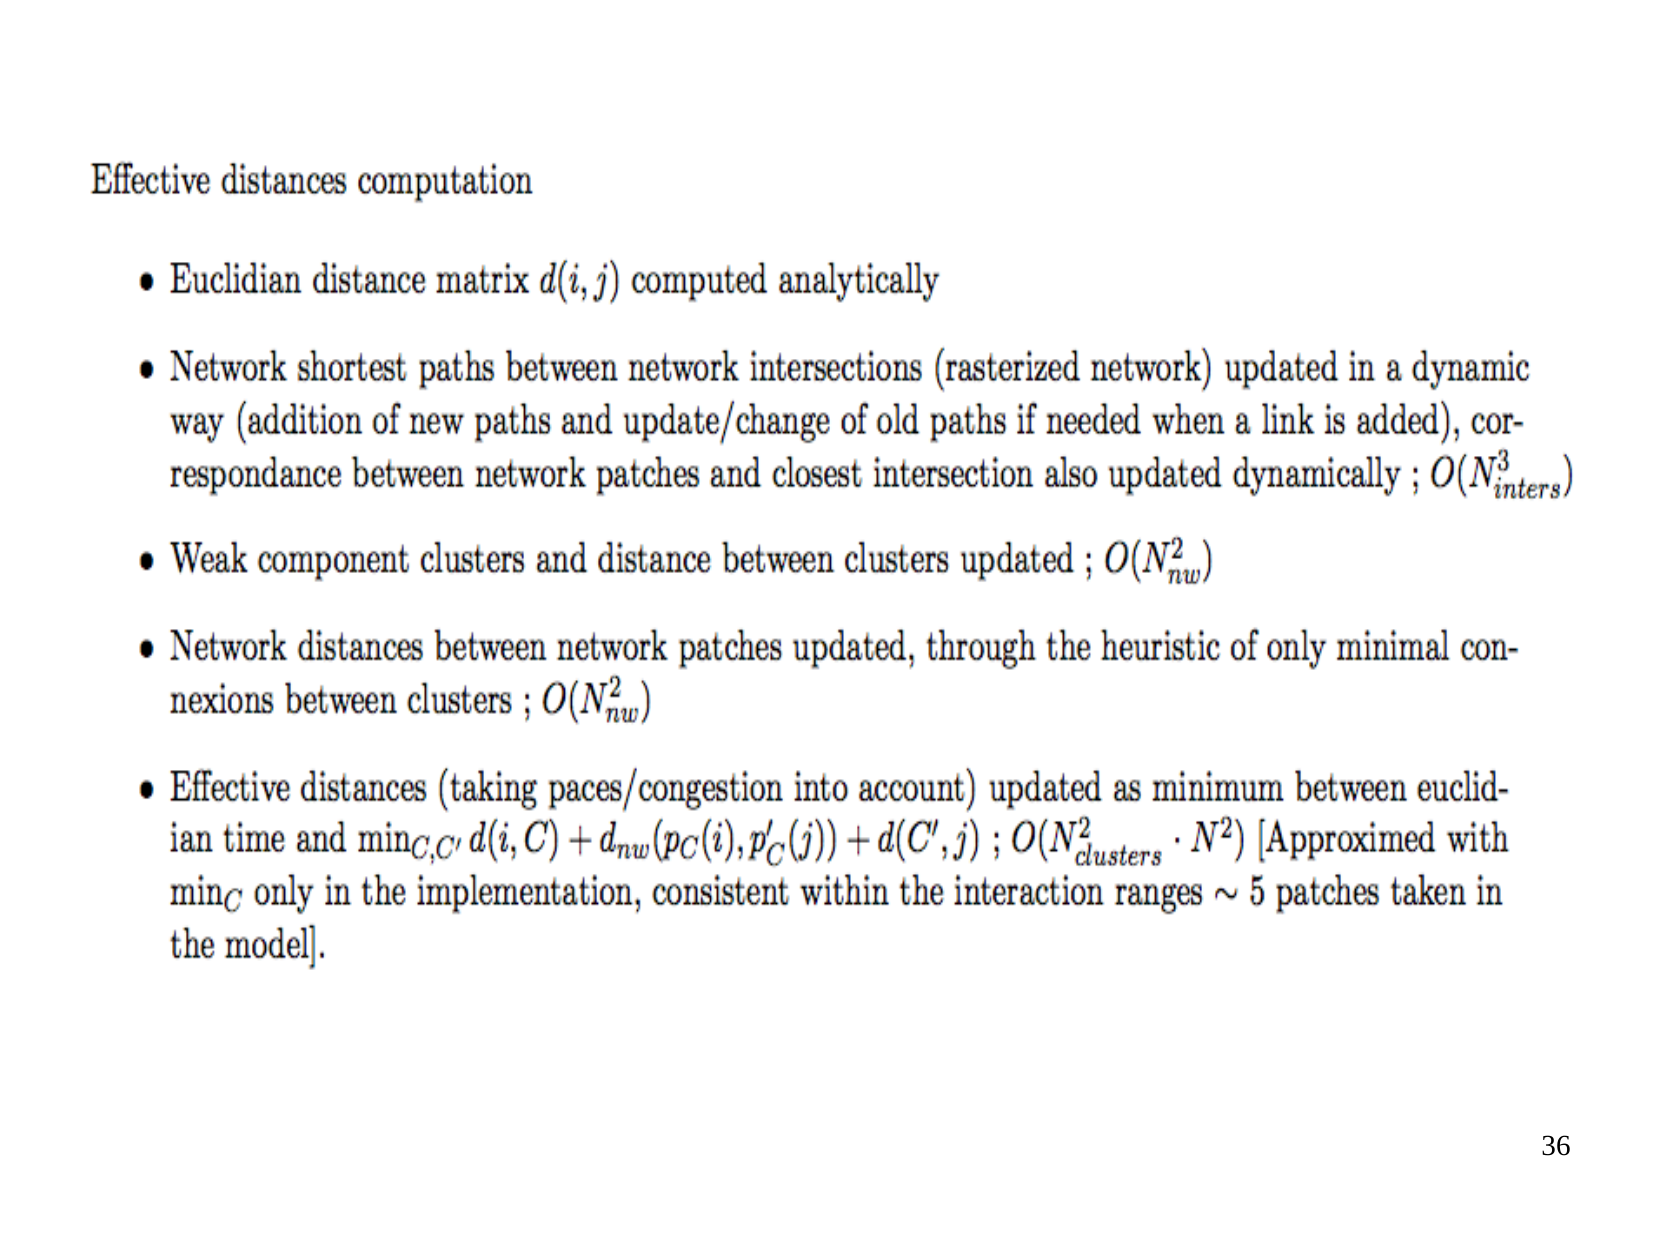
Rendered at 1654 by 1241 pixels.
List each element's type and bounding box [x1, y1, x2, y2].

picture [72, 141, 1607, 1030]
